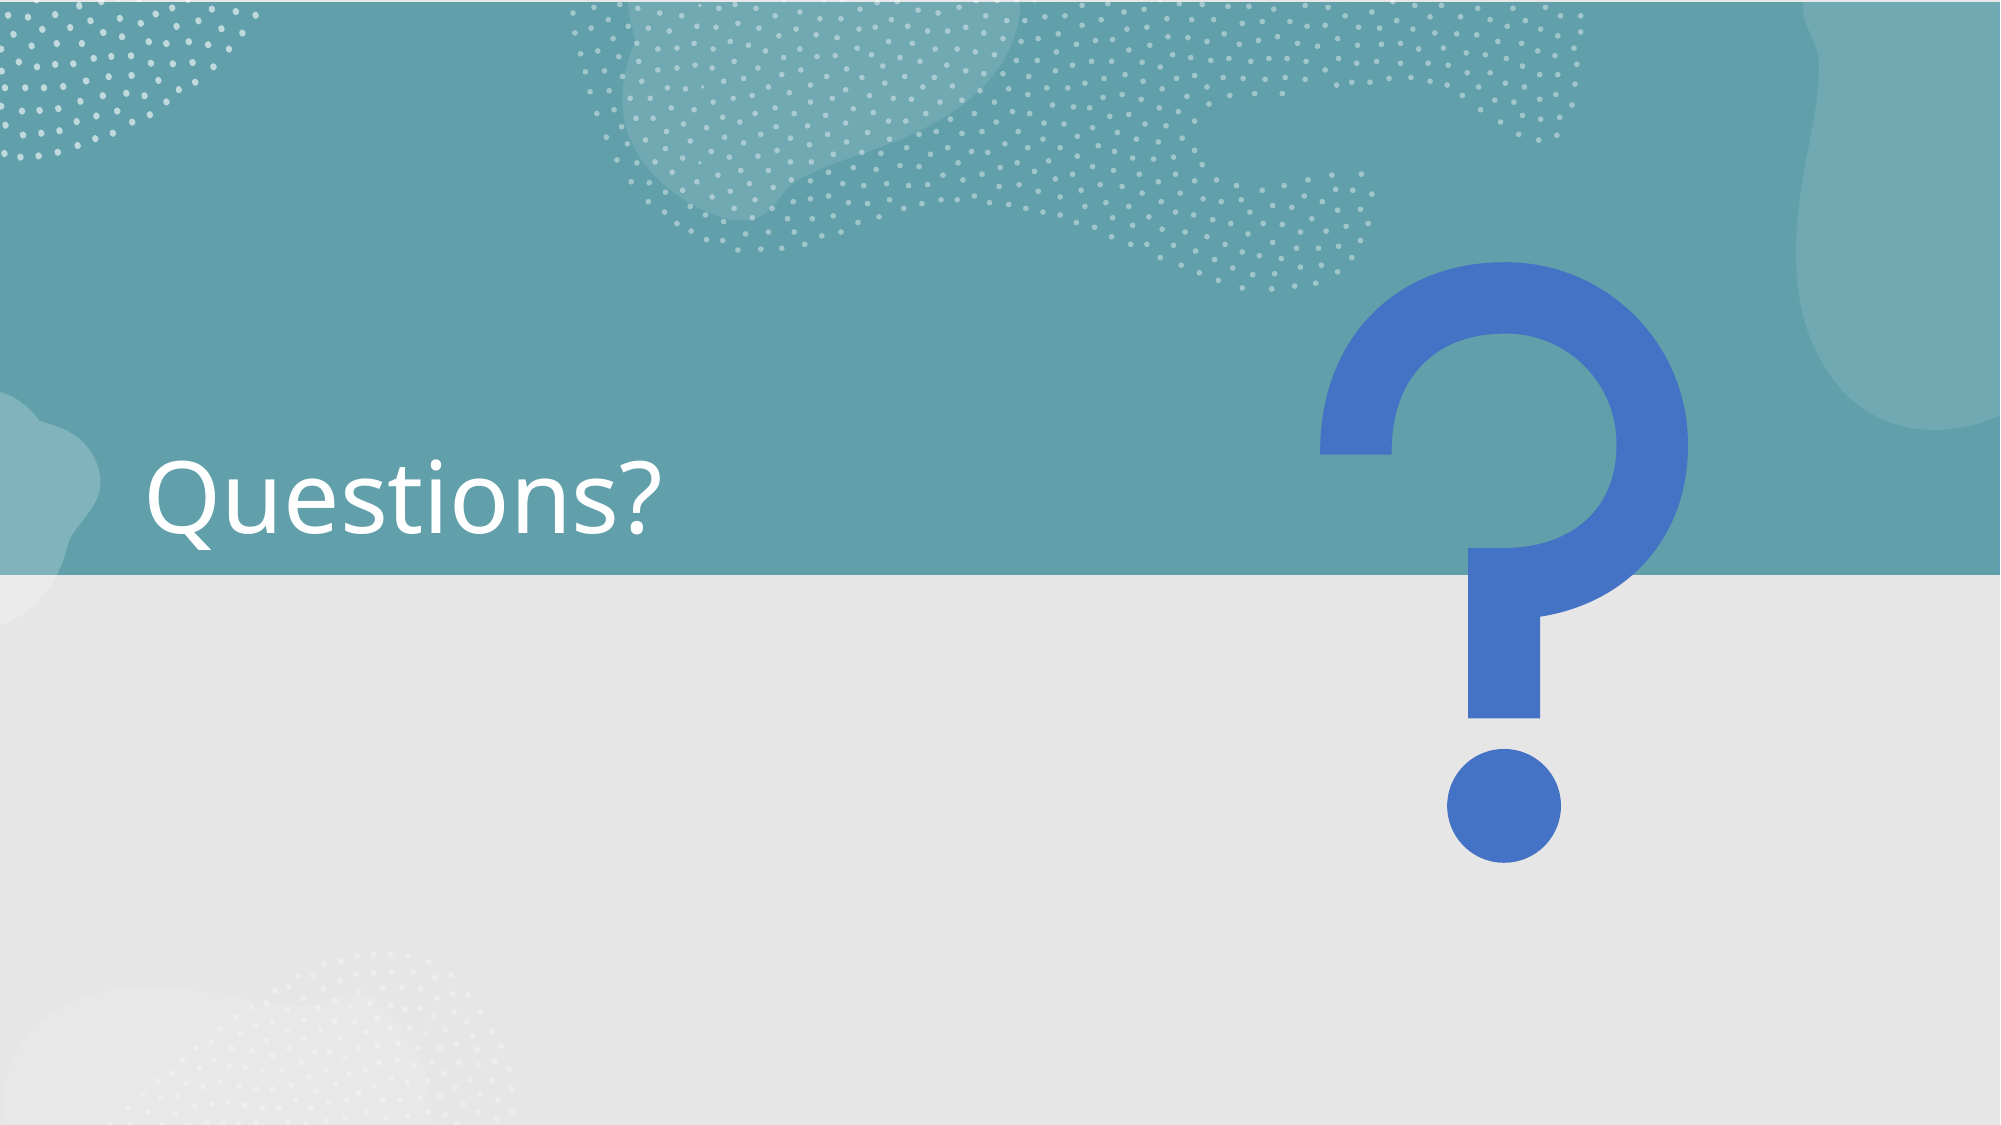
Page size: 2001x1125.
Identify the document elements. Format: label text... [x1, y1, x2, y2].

picture [1116, 174, 1892, 951]
title Questions? [128, 138, 1063, 563]
text_box [0, 0, 2000, 1125]
